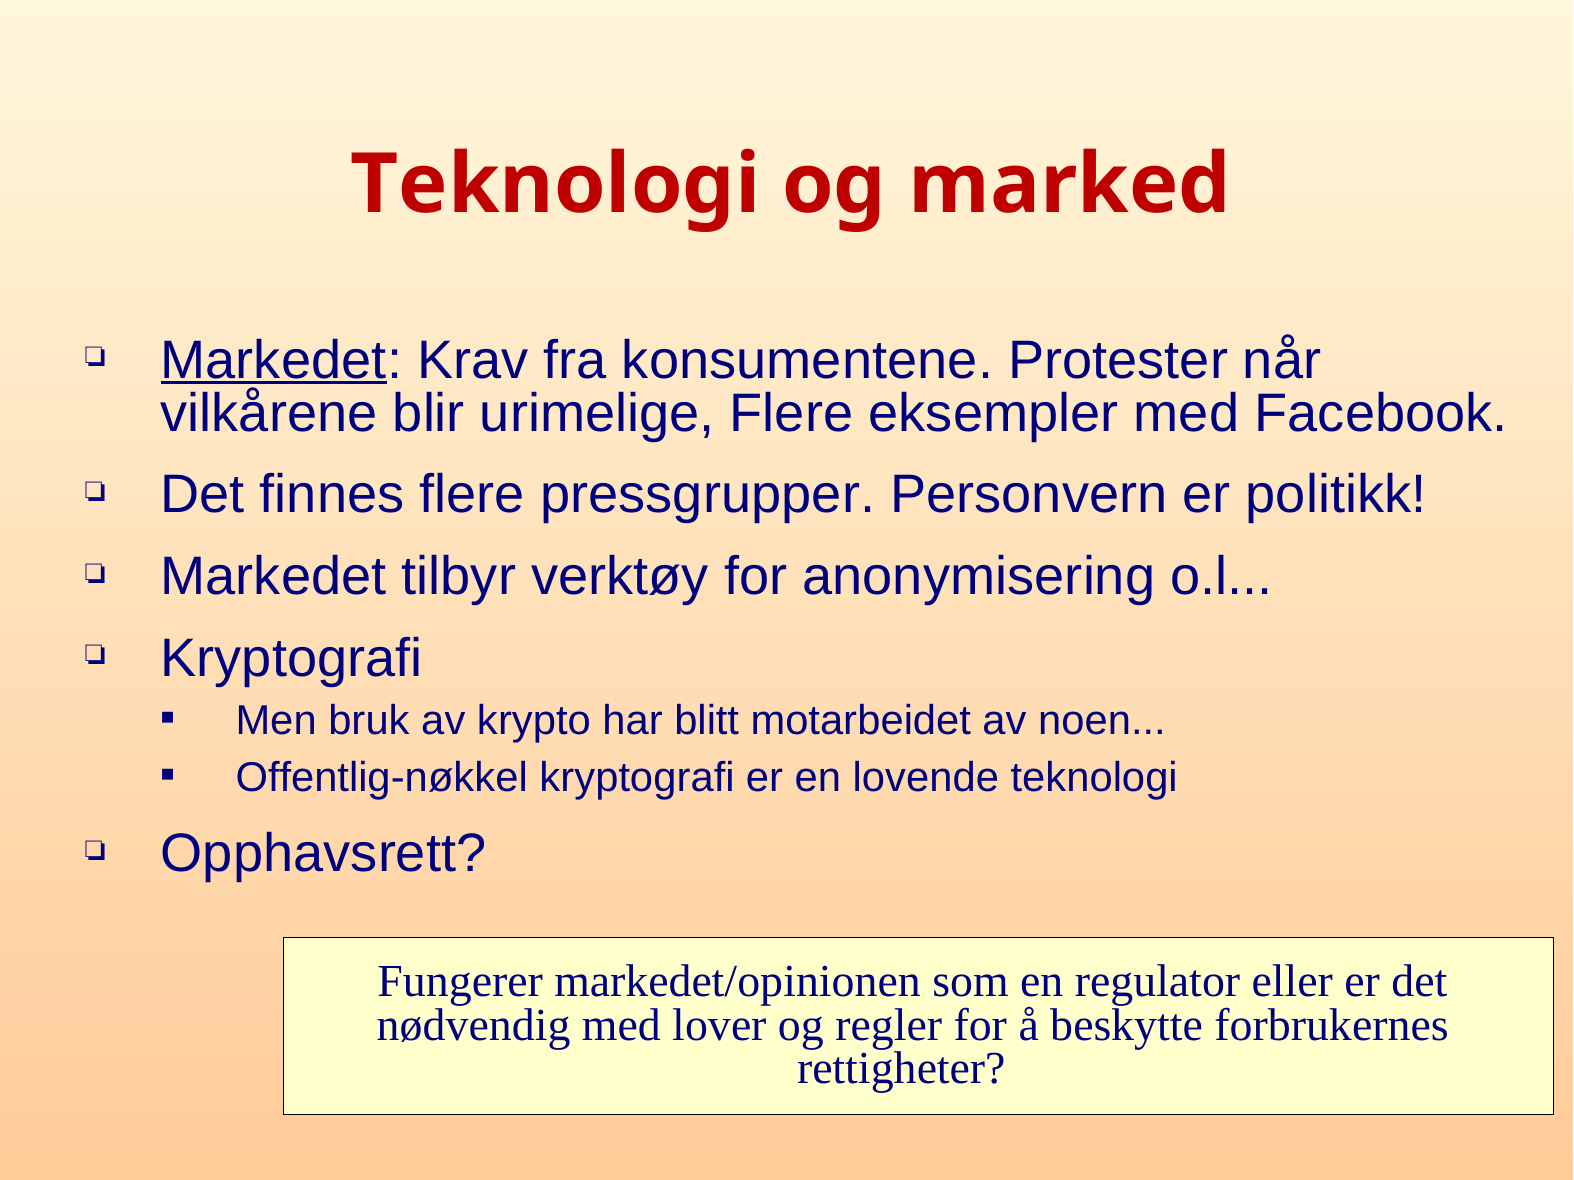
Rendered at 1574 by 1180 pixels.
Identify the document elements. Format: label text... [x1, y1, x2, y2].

title Teknologi og marked [39, 54, 1543, 309]
text_box Fungerer markedet/opinionen som en regulator eller er det nødvendig med lover og regler for å beskytte forbrukernes rettigheter? [283, 937, 1554, 1115]
list Markedet: Krav fra konsumentene. Protester når vilkårene blir urimelige, Flere eksempler med Facebook. Det finnes flere pressgrupper. Personvern er politikk! Markedet tilbyr verktøy for anonymisering o.l... Kryptografi Men bruk av krypto har blitt motarbeidet av noen... Offentlig-nøkkel kryptografi er en lovende teknologi Opphavsrett? [85, 336, 1539, 1170]
